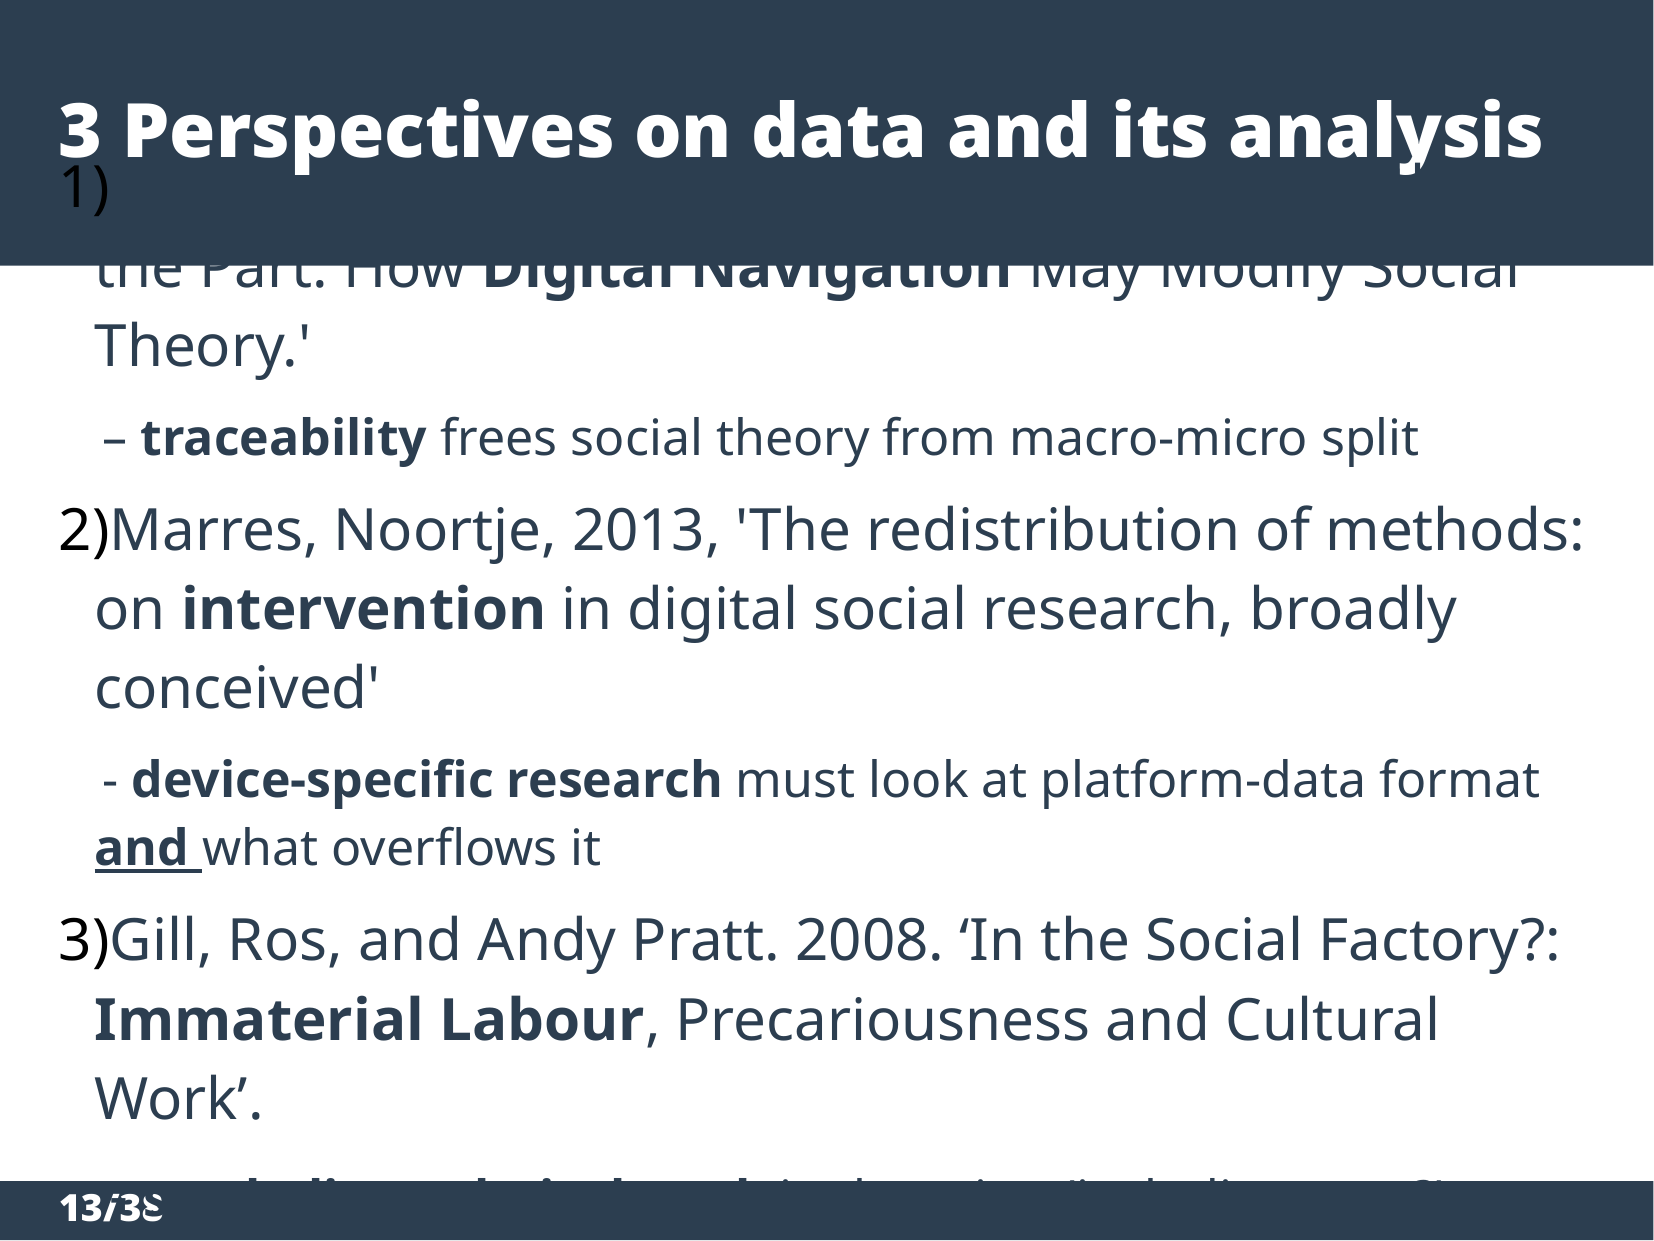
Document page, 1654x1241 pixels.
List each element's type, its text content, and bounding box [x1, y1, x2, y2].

subtitle Latour & Venturini, 2012 'The Whole is Smaller than the Part: How Digital Navigation May Modify Social Theory.' – traceability frees social theory from macro-micro split Marres, Noortje, 2013, 'The redistribution of methods: on intervention in digital social research, broadly conceived' - device-specific research must look at platform-data format and what overflows it Gill, Ros, and Andy Pratt. 2008. ‘In the Social Factory?: Immaterial Labour, Precariousness and Cultural Work’. - symbolic-analytical work is changing (including ours?) [59, 295, 1595, 1182]
title 3 Perspectives on data and its analysis [59, 49, 1595, 207]
